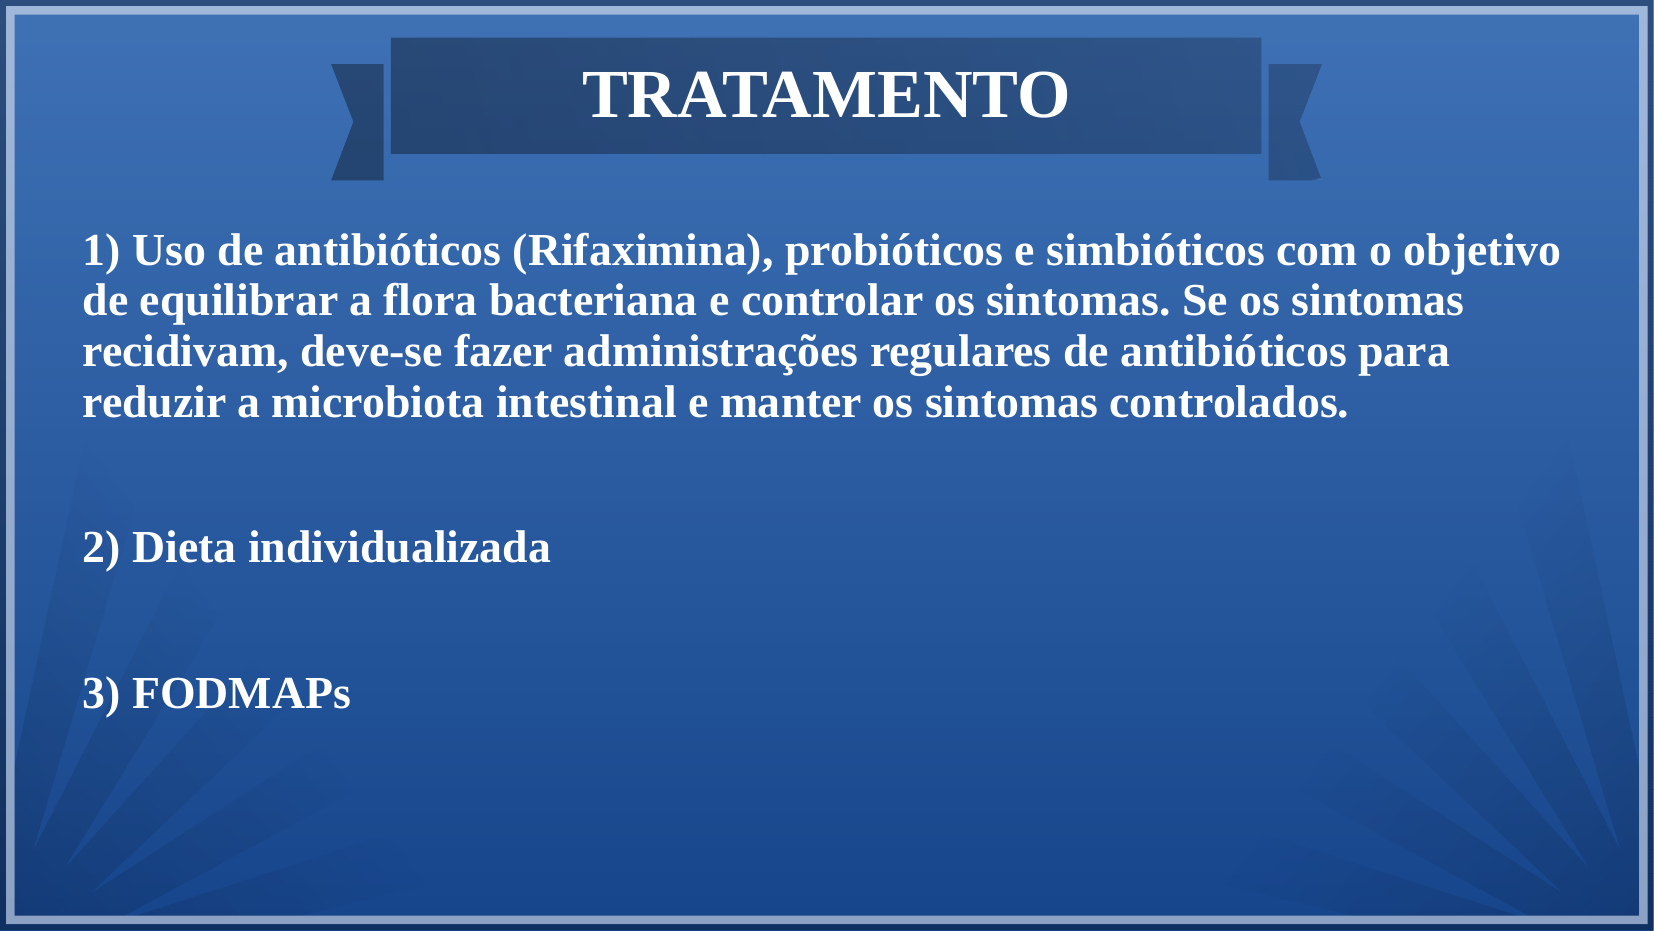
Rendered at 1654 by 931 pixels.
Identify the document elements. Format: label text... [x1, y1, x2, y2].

title TRATAMENTO [389, 35, 1264, 154]
list 1) Uso de antibióticos (Rifaximina), probióticos e simbióticos com o objetivo de equilibrar a flora bacteriana e controlar os sintomas. Se os sintomas recidivam, deve-se fazer administrações regulares de antibióticos para reduzir a microbiota intestinal e manter os sintomas controlados. 2) Dieta individualizada 3) FODMAPs [82, 224, 1571, 848]
